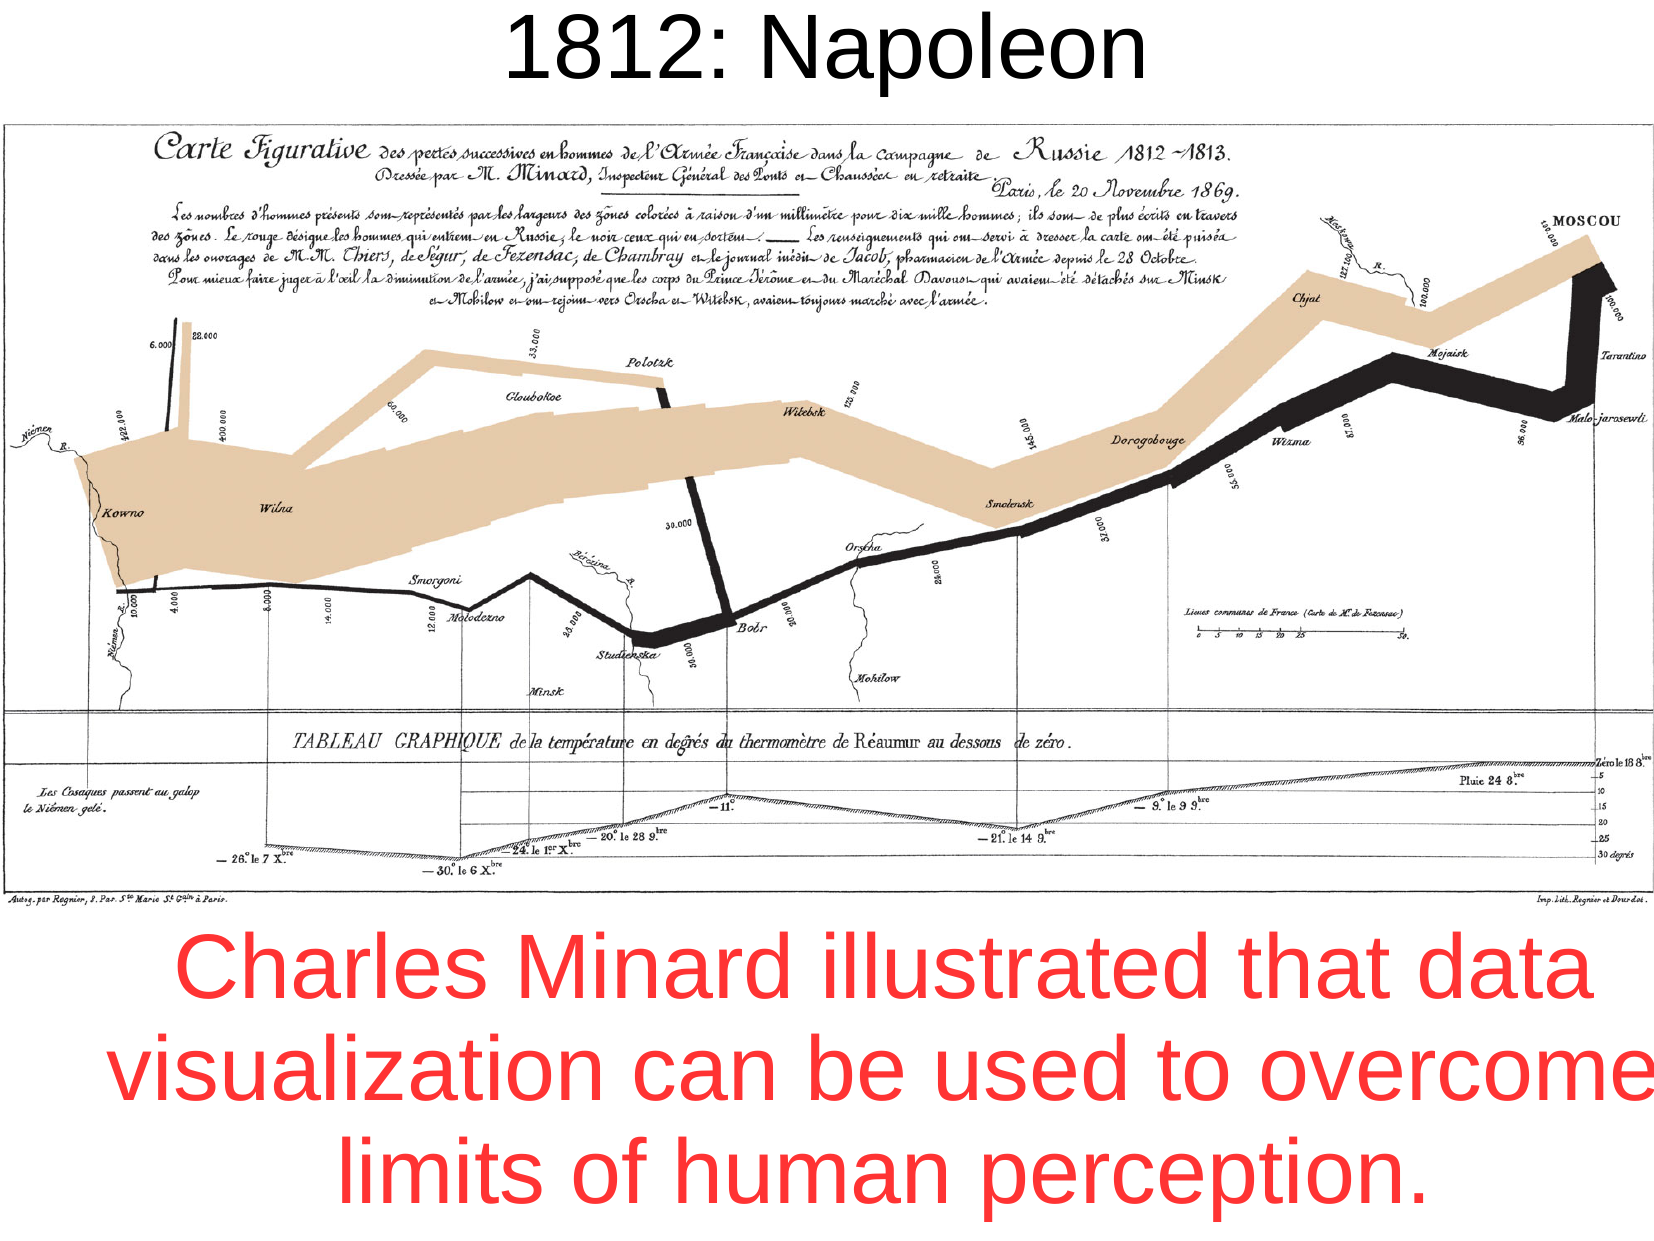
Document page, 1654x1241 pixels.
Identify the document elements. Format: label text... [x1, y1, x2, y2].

title Charles Minard illustrated that data visualization can be used to overcome limits of human perception. [0, 915, 1654, 1224]
title 1812: Napoleon [82, 0, 1571, 120]
picture [2, 120, 1654, 910]
